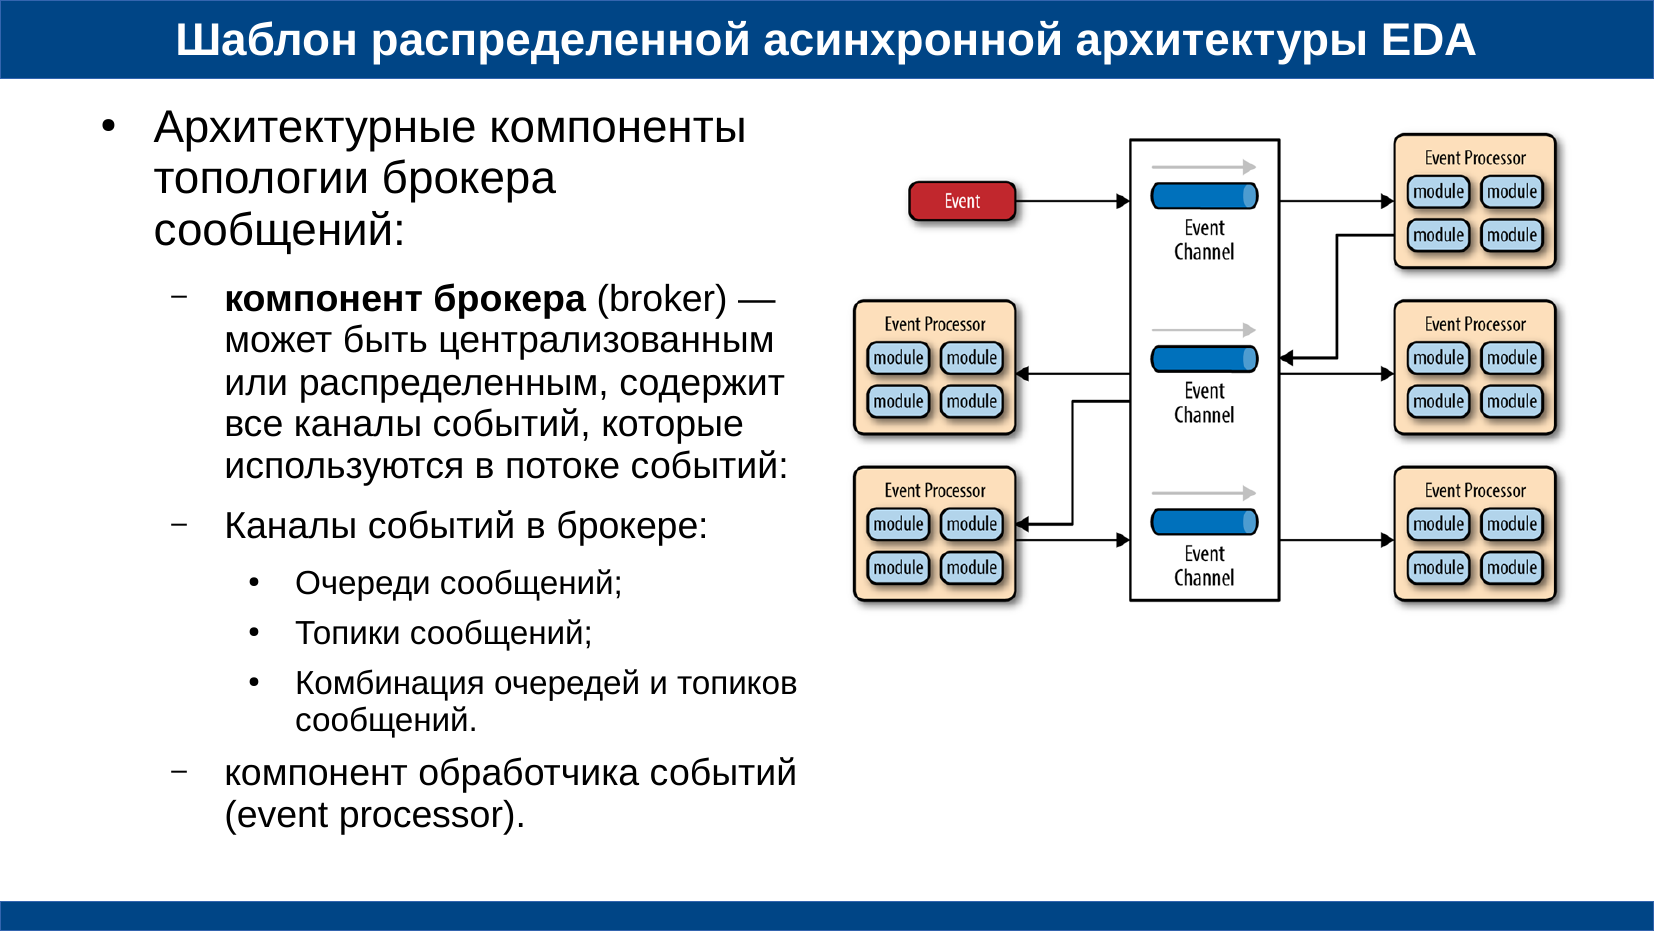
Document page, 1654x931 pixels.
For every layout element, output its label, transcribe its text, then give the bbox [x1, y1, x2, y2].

picture [845, 101, 1572, 641]
list Архитектурные компоненты топологии брокера сообщений: компонент брокера (broker) — может быть централизованным или распределенным, содержит все каналы событий, которые используются в потоке событий: Каналы событий в брокере: Очереди сообщений; Топики сообщений; Комбинация очередей и топиков сообщений. компонент обработчика событий (event processor). [82, 101, 809, 871]
title Шаблон распределенной асинхронной архитектуры EDA [0, 0, 1654, 79]
